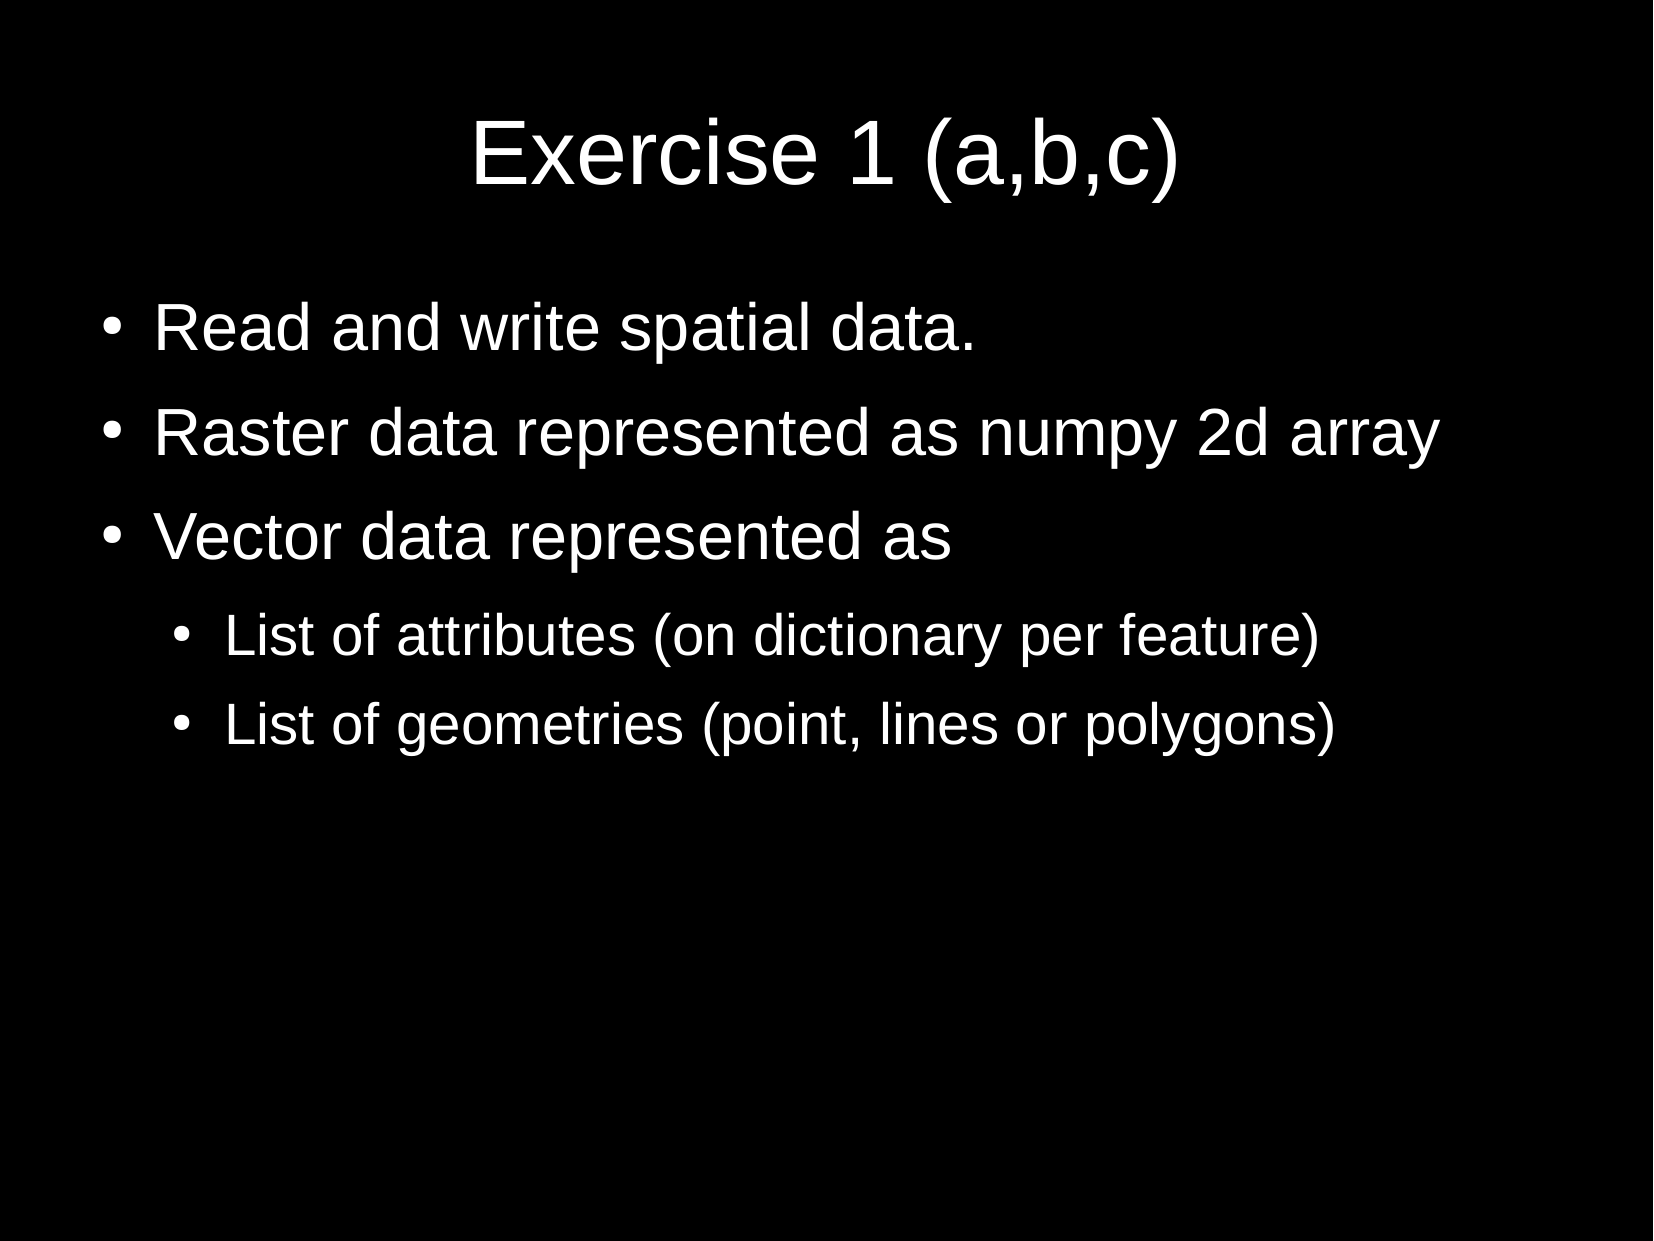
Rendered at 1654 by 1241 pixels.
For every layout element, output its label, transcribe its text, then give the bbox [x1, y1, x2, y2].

title Exercise 1 (a,b,c) [82, 49, 1571, 257]
list Read and write spatial data. Raster data represented as numpy 2d array Vector data represented as List of attributes (on dictionary per feature) List of geometries (point, lines or polygons) [82, 290, 1571, 1109]
